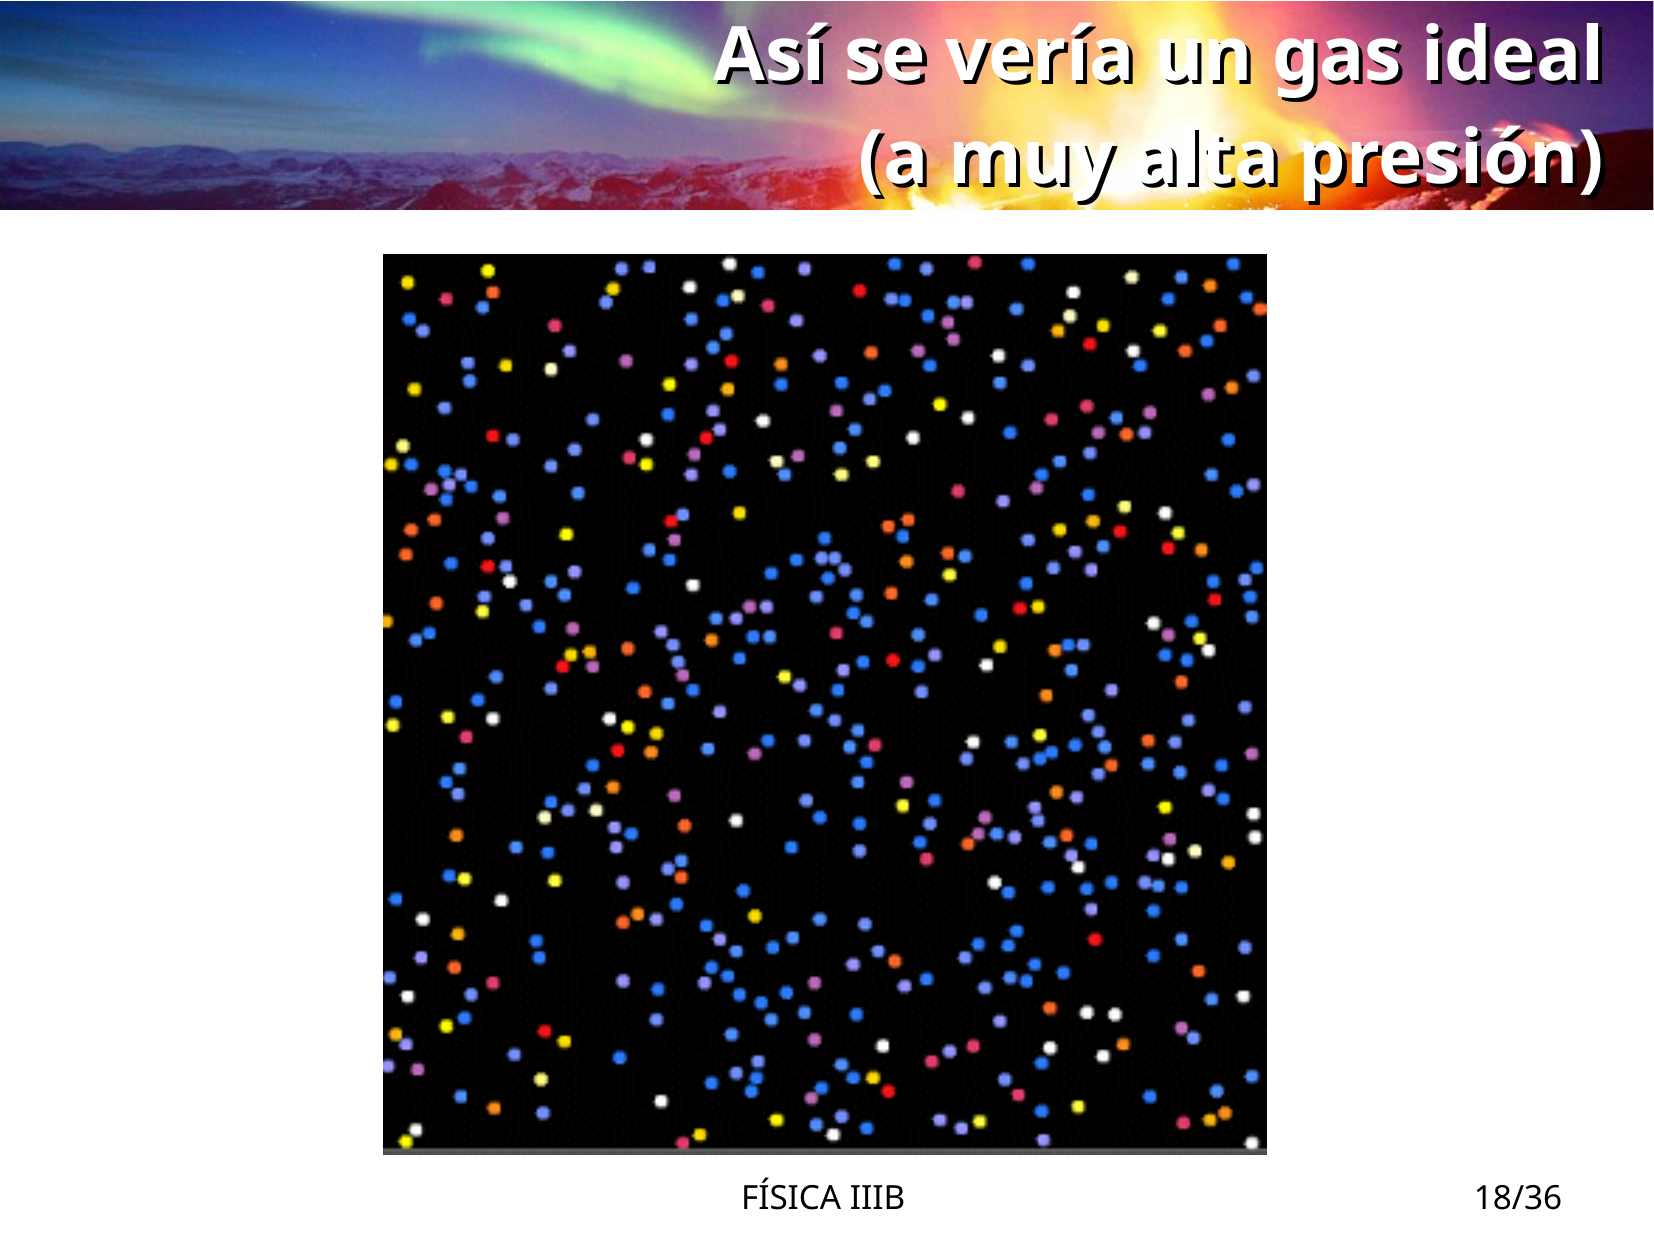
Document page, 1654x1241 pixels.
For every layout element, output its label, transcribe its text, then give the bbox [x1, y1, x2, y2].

picture [0, 1, 1654, 210]
picture [383, 254, 1267, 1156]
title Así se vería un gas ideal (a muy alta presión) [45, 11, 1606, 195]
